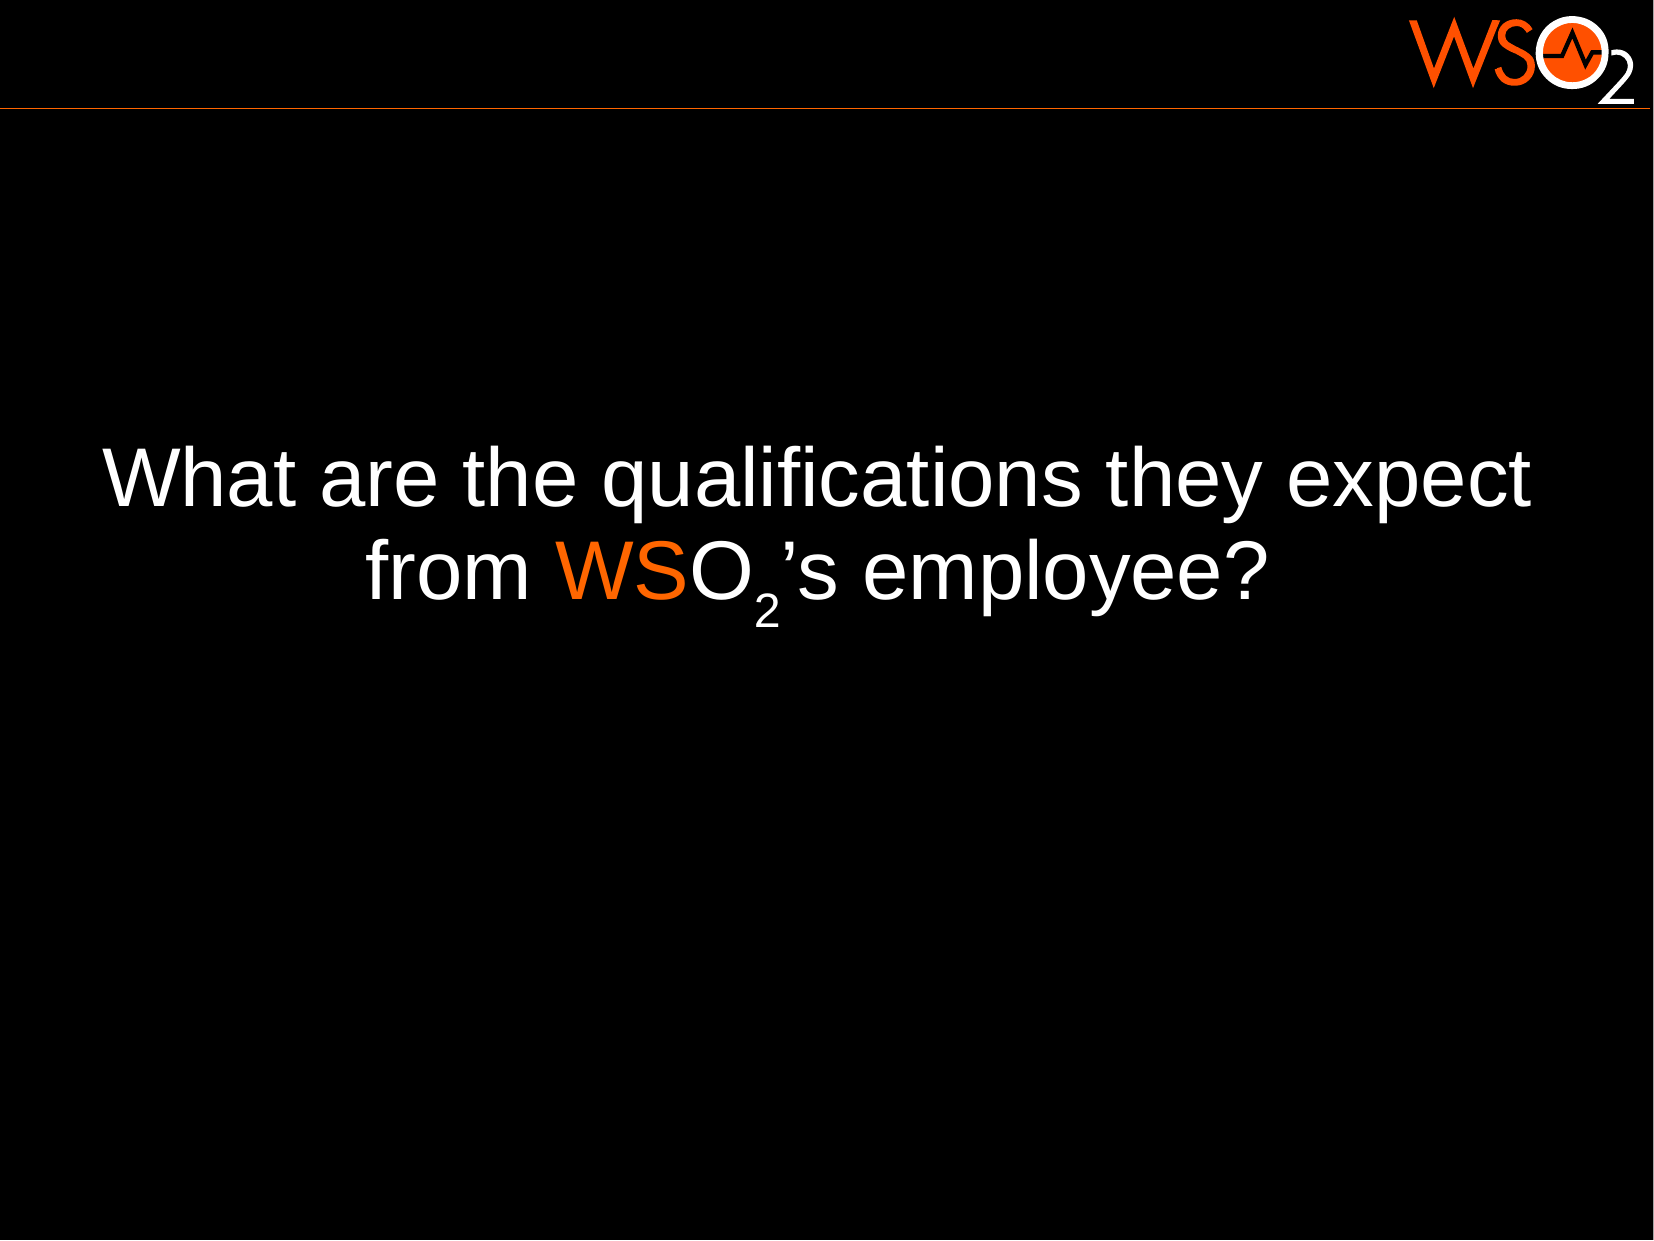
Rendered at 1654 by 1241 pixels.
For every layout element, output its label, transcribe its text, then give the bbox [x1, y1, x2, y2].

text_box What are the qualifications they expect from WSO2’s employee? [75, 424, 1561, 646]
picture [1407, 15, 1636, 106]
